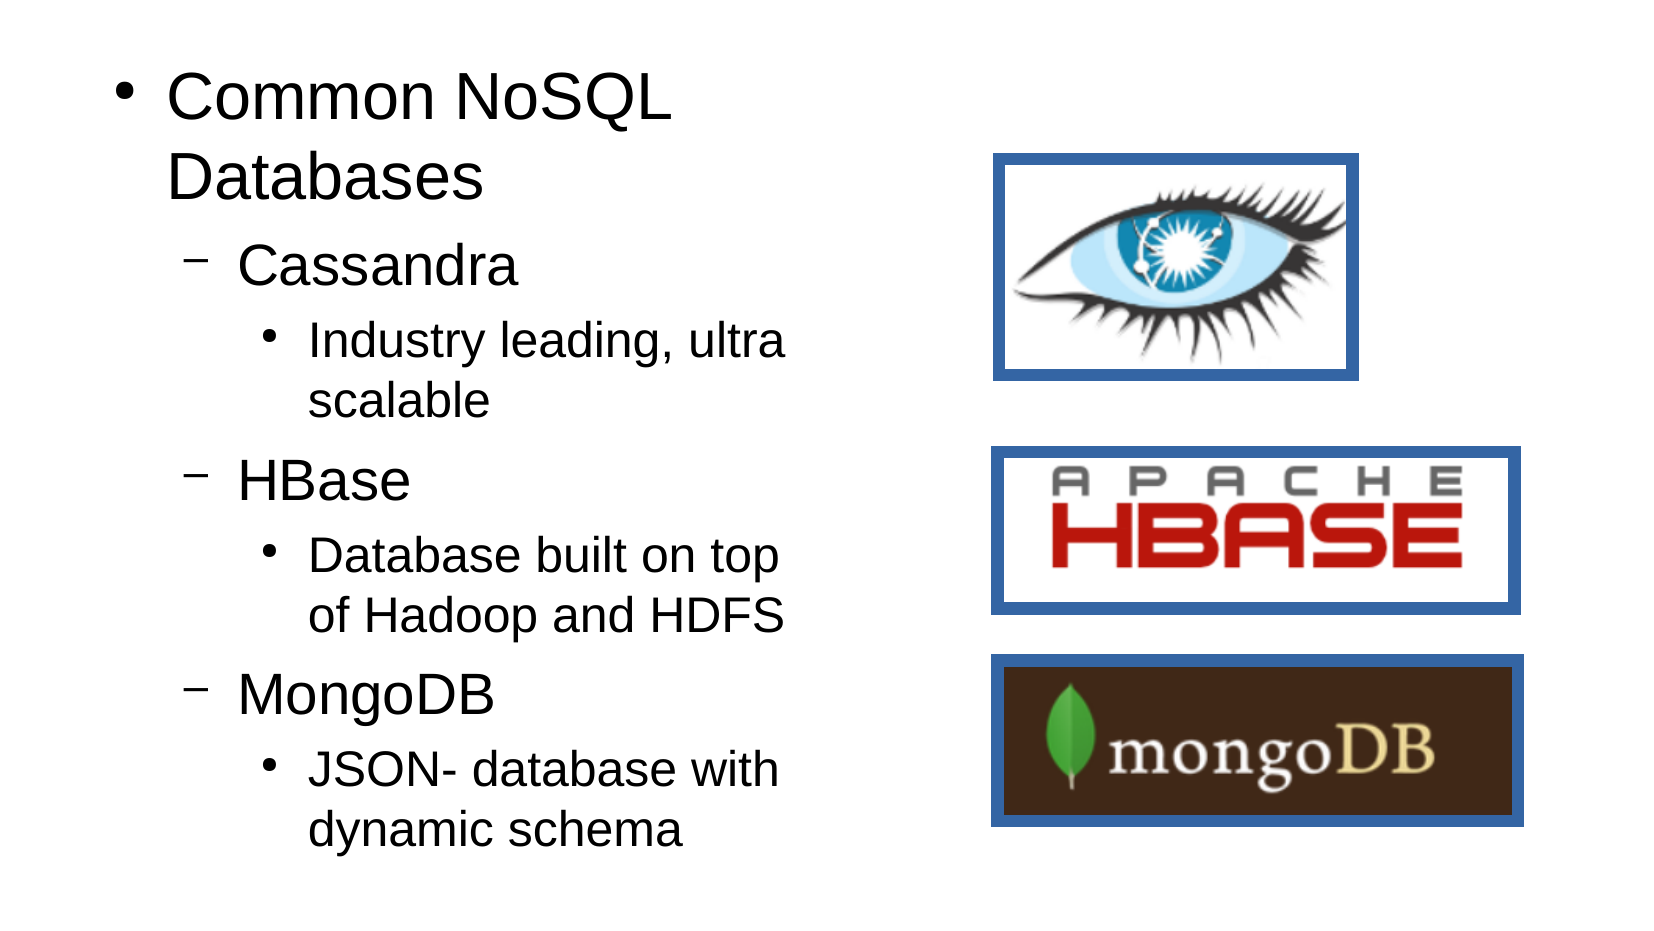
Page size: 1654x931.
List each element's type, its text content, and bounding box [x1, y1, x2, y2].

picture [1003, 666, 1512, 815]
picture [1005, 165, 1347, 369]
list Common NoSQL Databases Cassandra Industry leading, ultra scalable HBase Database built on top of Hadoop and HDFS MongoDB JSON- database with dynamic schema [80, 45, 839, 875]
picture [1003, 458, 1509, 603]
